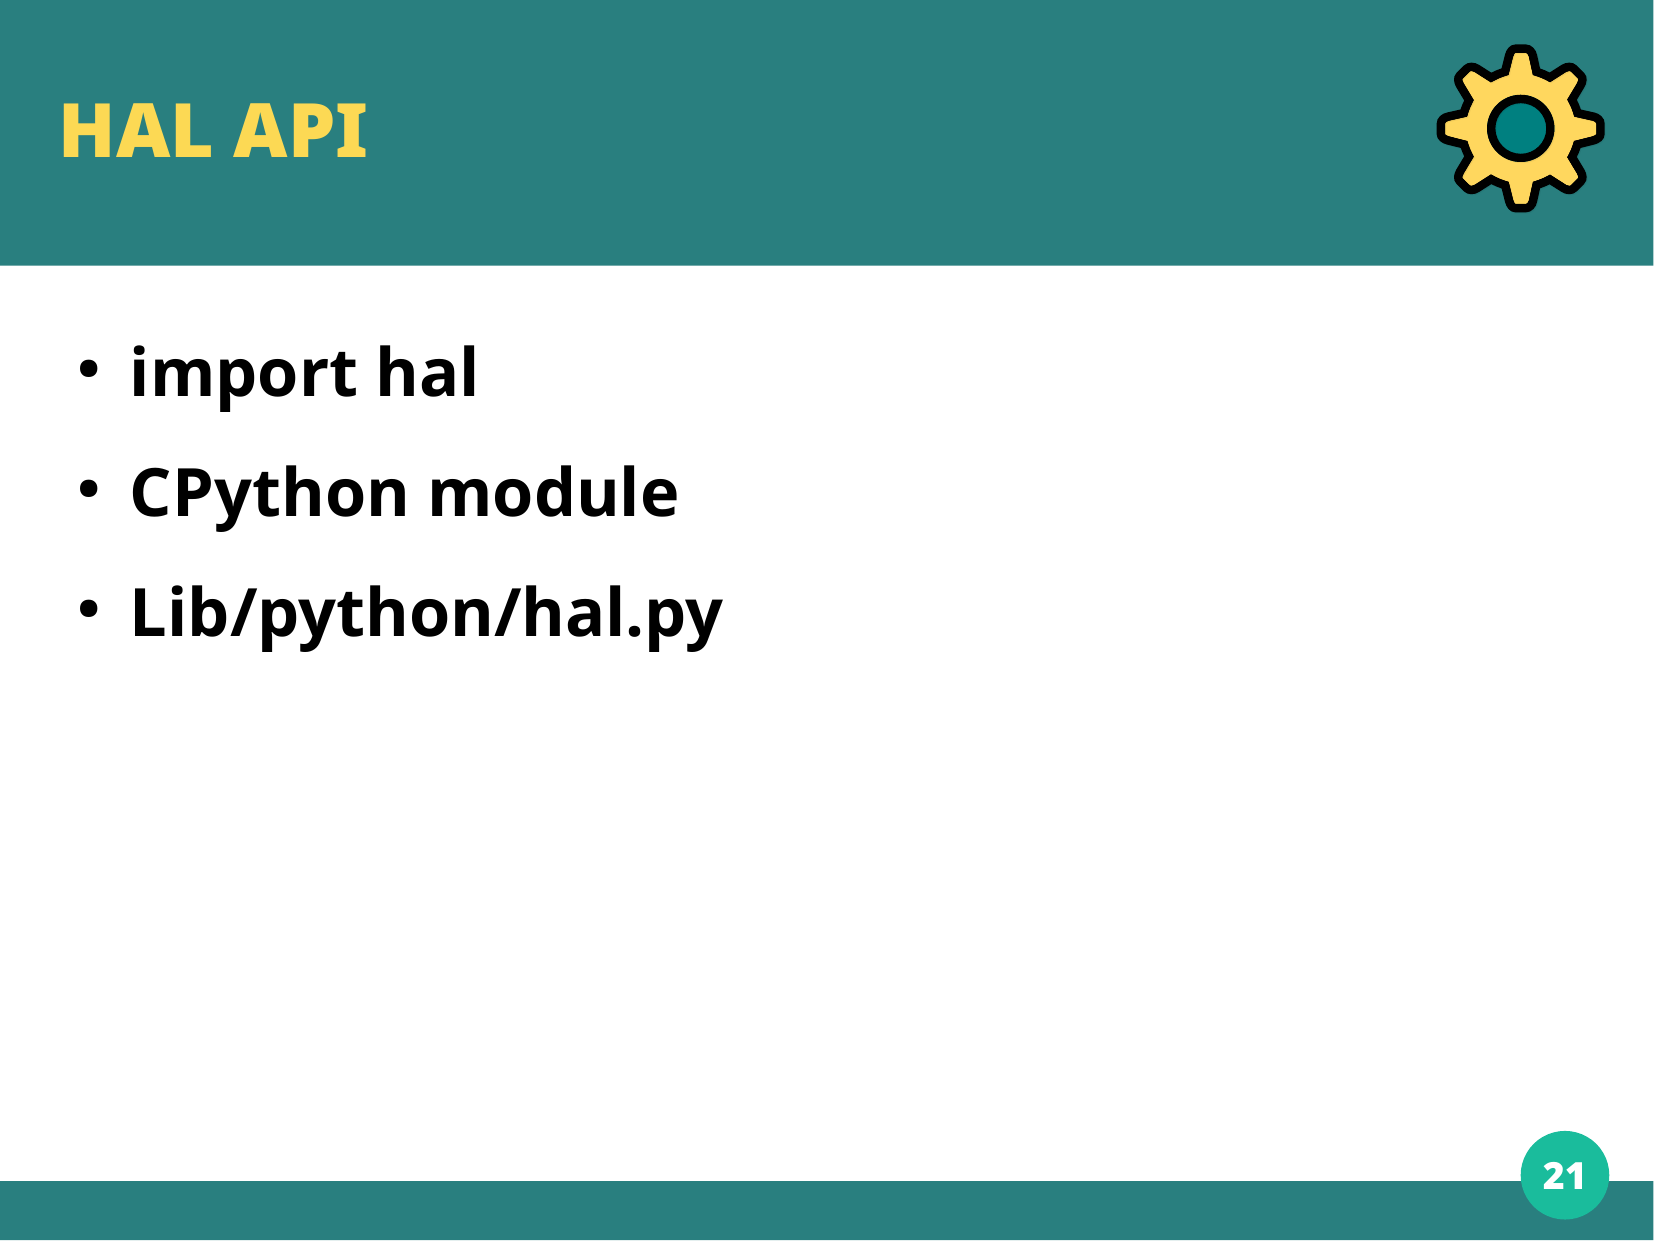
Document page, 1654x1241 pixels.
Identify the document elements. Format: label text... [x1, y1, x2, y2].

list import hal CPython module Lib/python/hal.py [59, 324, 1595, 1152]
title HAL API [59, 49, 1595, 207]
